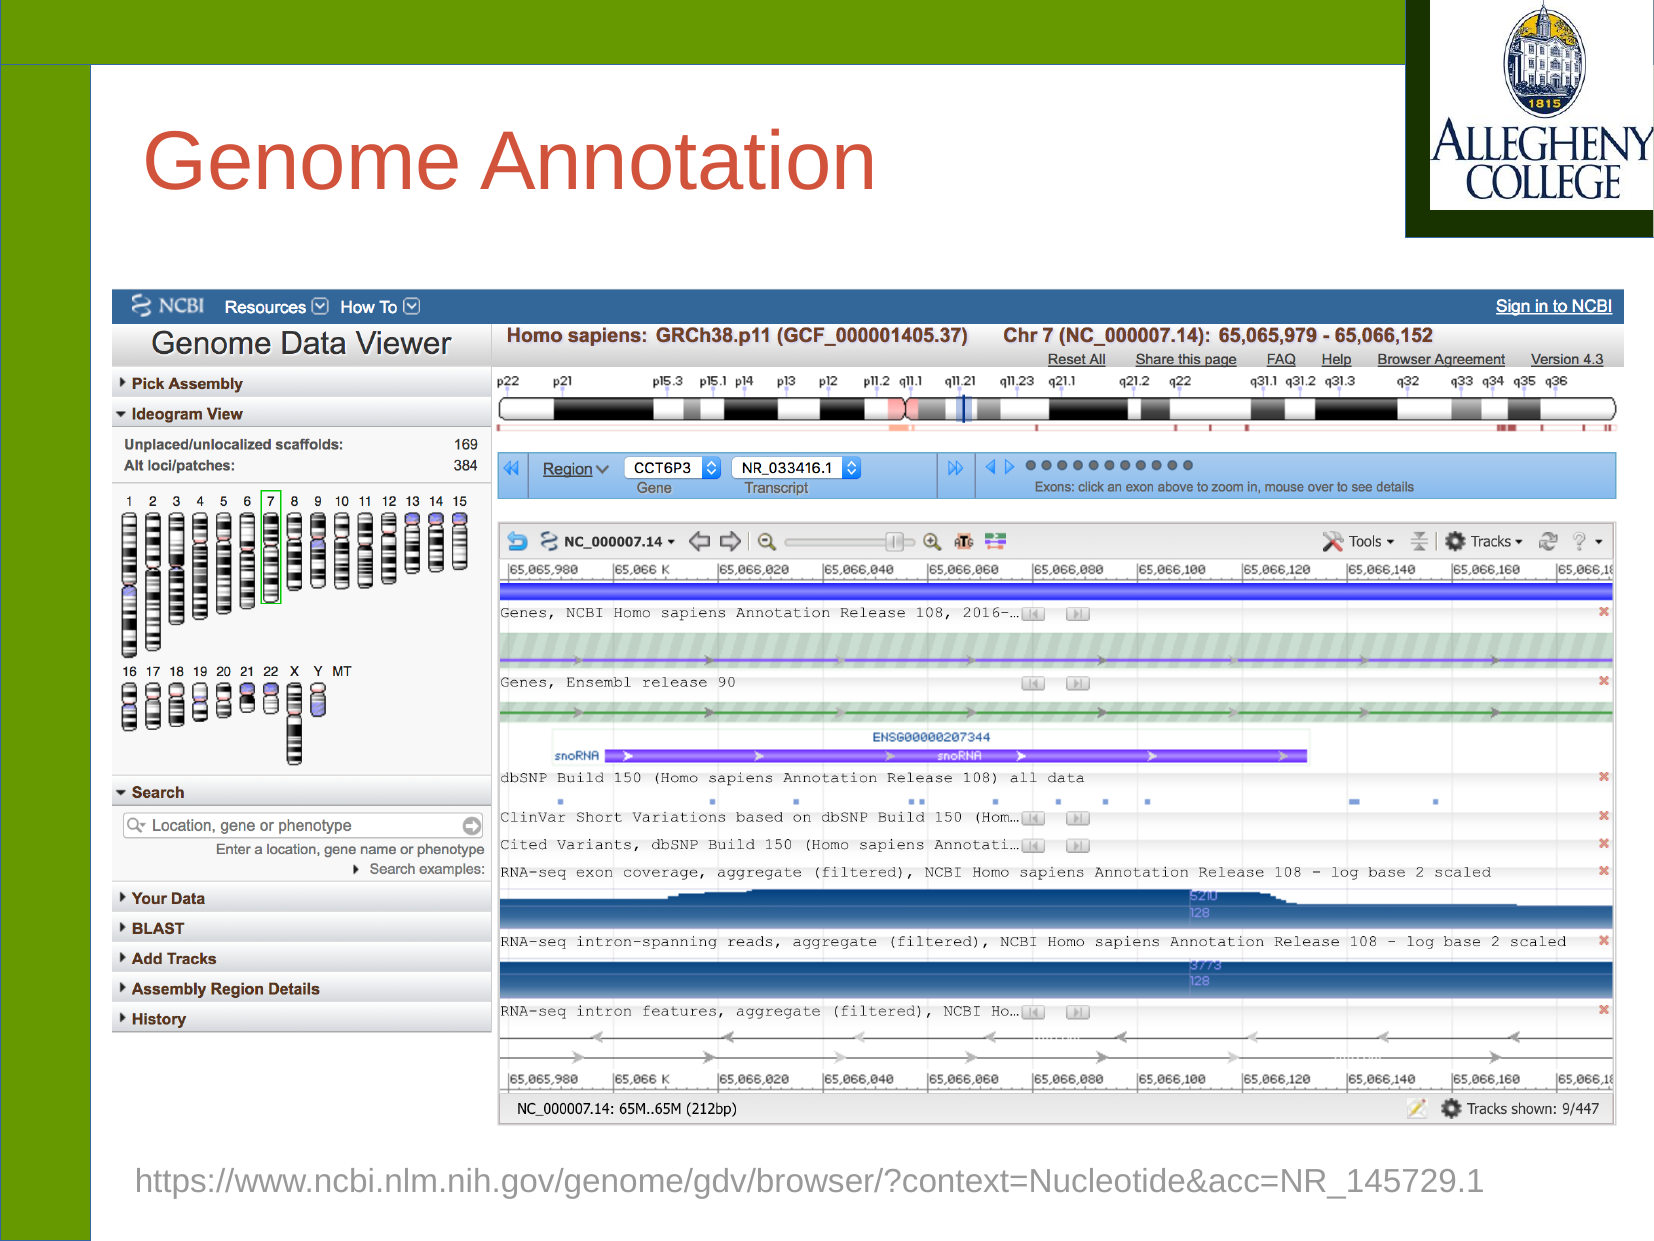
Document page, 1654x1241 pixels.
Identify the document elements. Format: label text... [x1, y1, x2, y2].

text_box Genome Annotation [127, 75, 1478, 238]
text_box [0, 0, 1430, 1241]
picture [112, 288, 1624, 1133]
text_box https://www.ncbi.nlm.nih.gov/genome/gdv/browser/?context=Nucleotide&acc=NR_145729.1 [120, 1155, 1654, 1212]
text_box [1478, 210, 1654, 238]
picture [1430, 0, 1654, 210]
